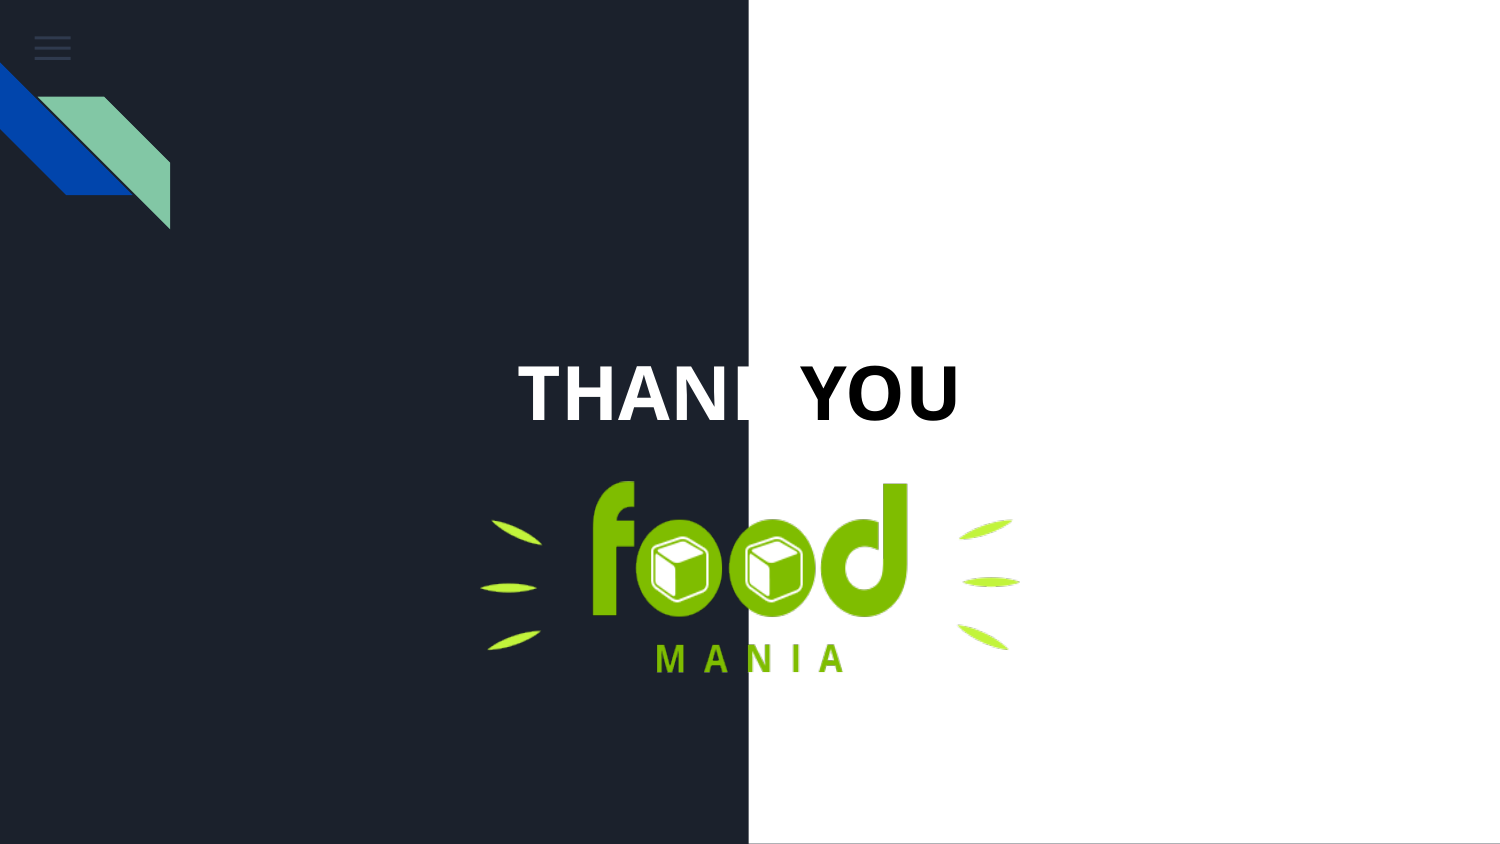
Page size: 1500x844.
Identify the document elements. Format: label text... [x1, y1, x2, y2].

title THANK YOU [412, 330, 1075, 513]
picture [480, 480, 1020, 675]
